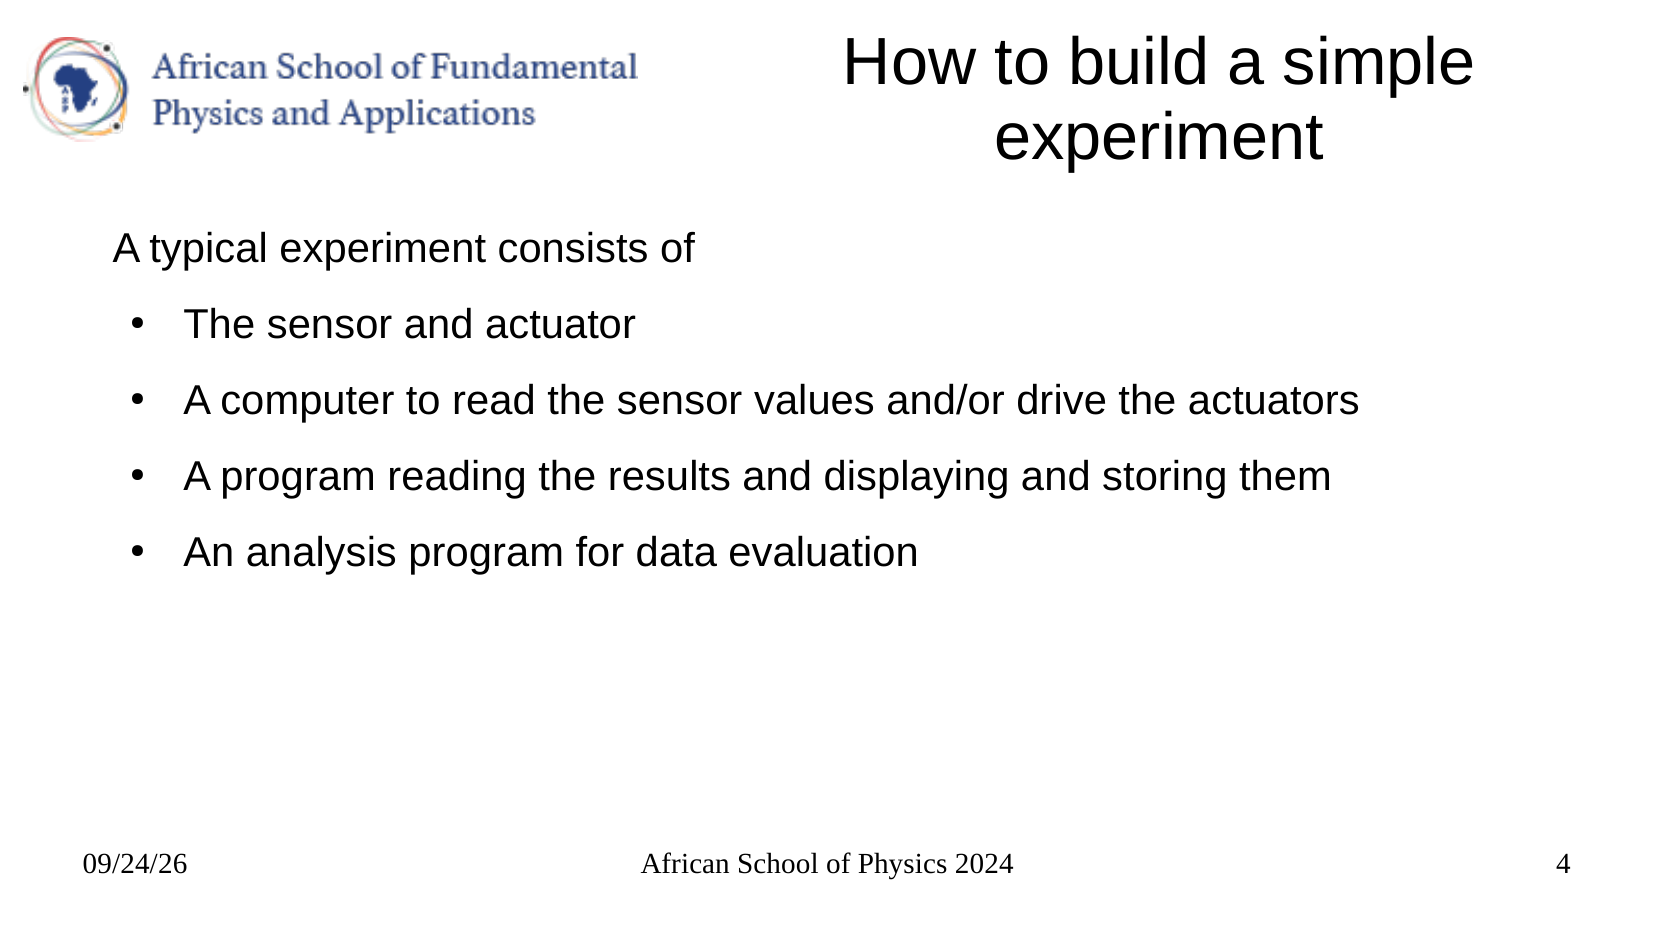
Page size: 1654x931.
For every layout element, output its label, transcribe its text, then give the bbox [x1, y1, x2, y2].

picture [23, 37, 638, 142]
list A typical experiment consists of The sensor and actuator A computer to read the sensor values and/or drive the actuators A program reading the results and displaying and storing them An analysis program for data evaluation [112, 225, 1601, 765]
title How to build a simple experiment [675, 21, 1644, 177]
